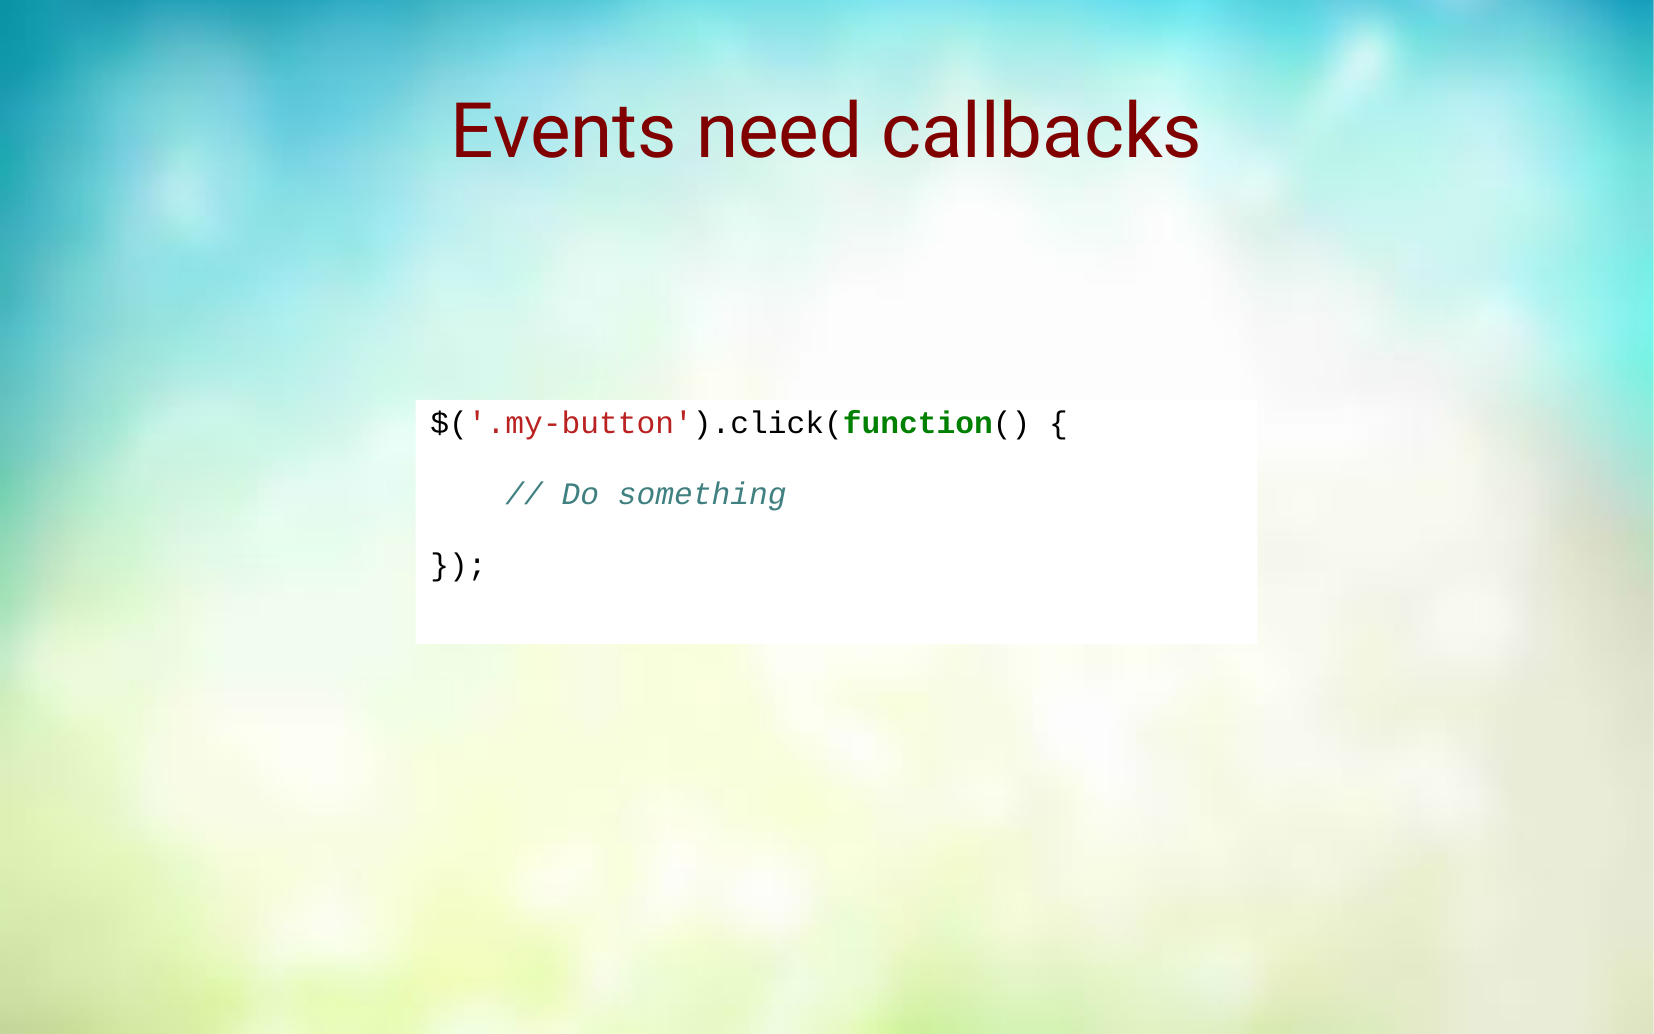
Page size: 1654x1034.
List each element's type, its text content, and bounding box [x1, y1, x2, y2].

picture [0, 0, 1654, 1034]
text_box $('.my-button').click(function() { // Do something }); [415, 399, 1258, 644]
title Events need callbacks [82, 41, 1571, 214]
